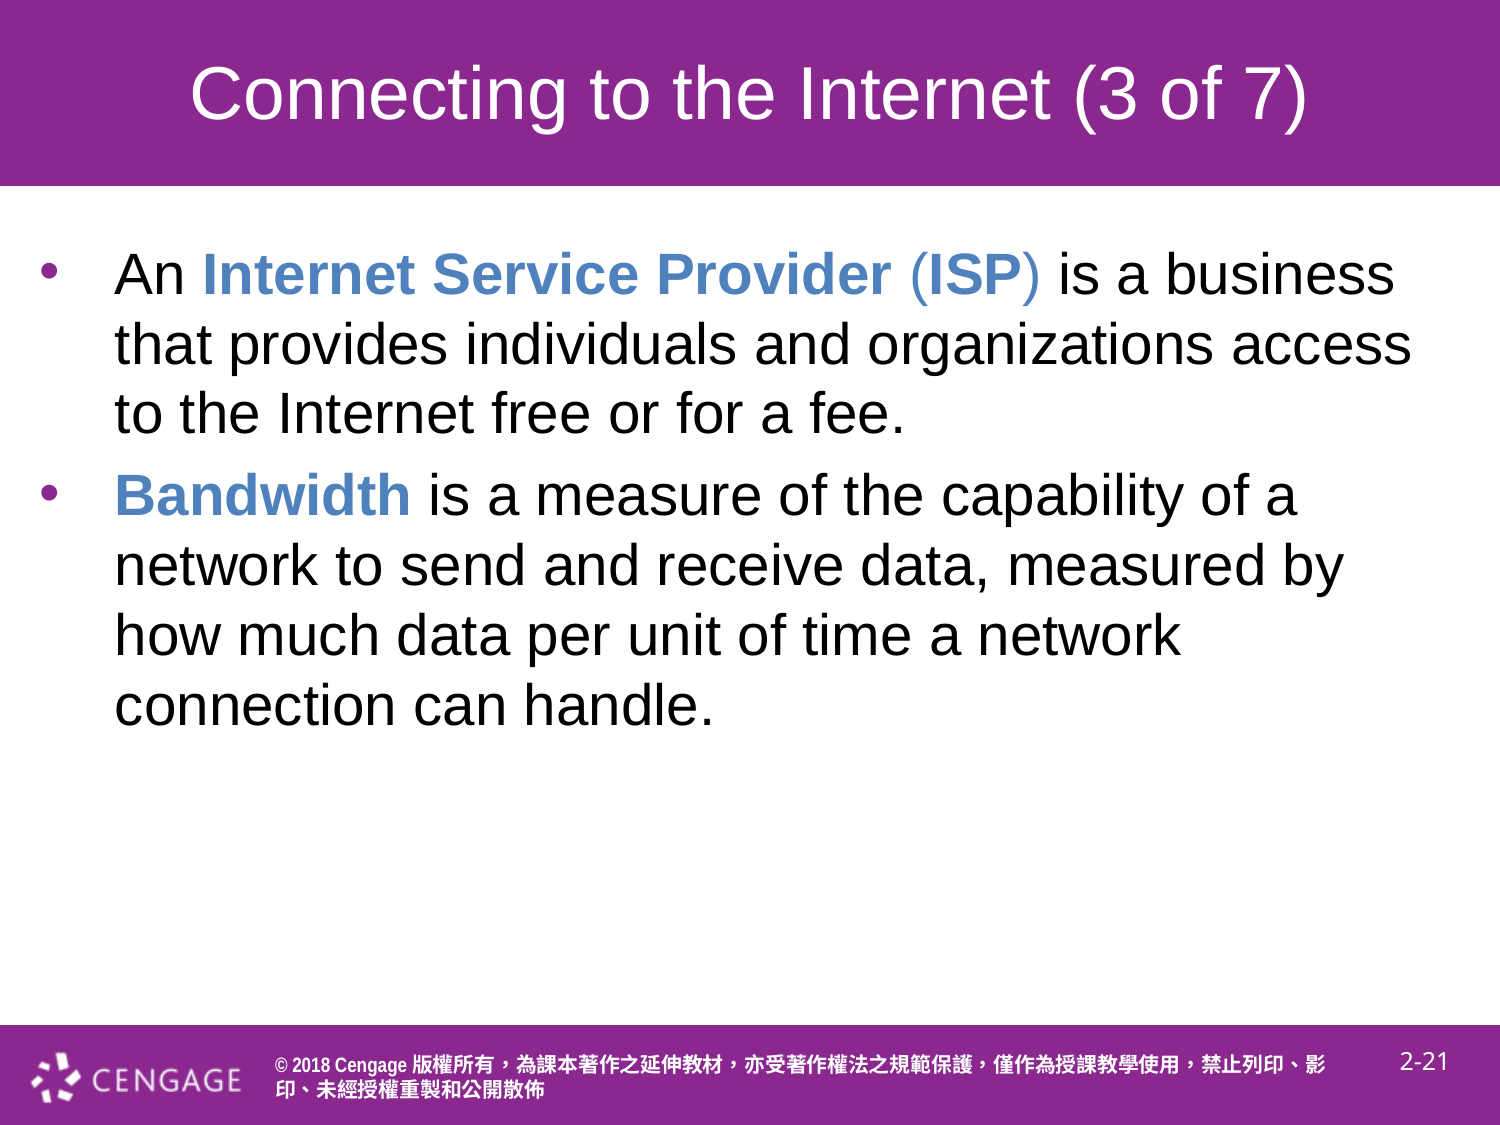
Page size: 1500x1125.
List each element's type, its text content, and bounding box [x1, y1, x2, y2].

title Connecting to the Internet (3 of 7) [7, 4, 1493, 175]
picture [21, 1043, 246, 1111]
list An Internet Service Provider (ISP) is a business that provides individuals and organizations access to the Internet free or for a fee. Bandwidth is a measure of the capability of a network to send and receive data, measured by how much data per unit of time a network connection can handle. [24, 228, 1475, 725]
